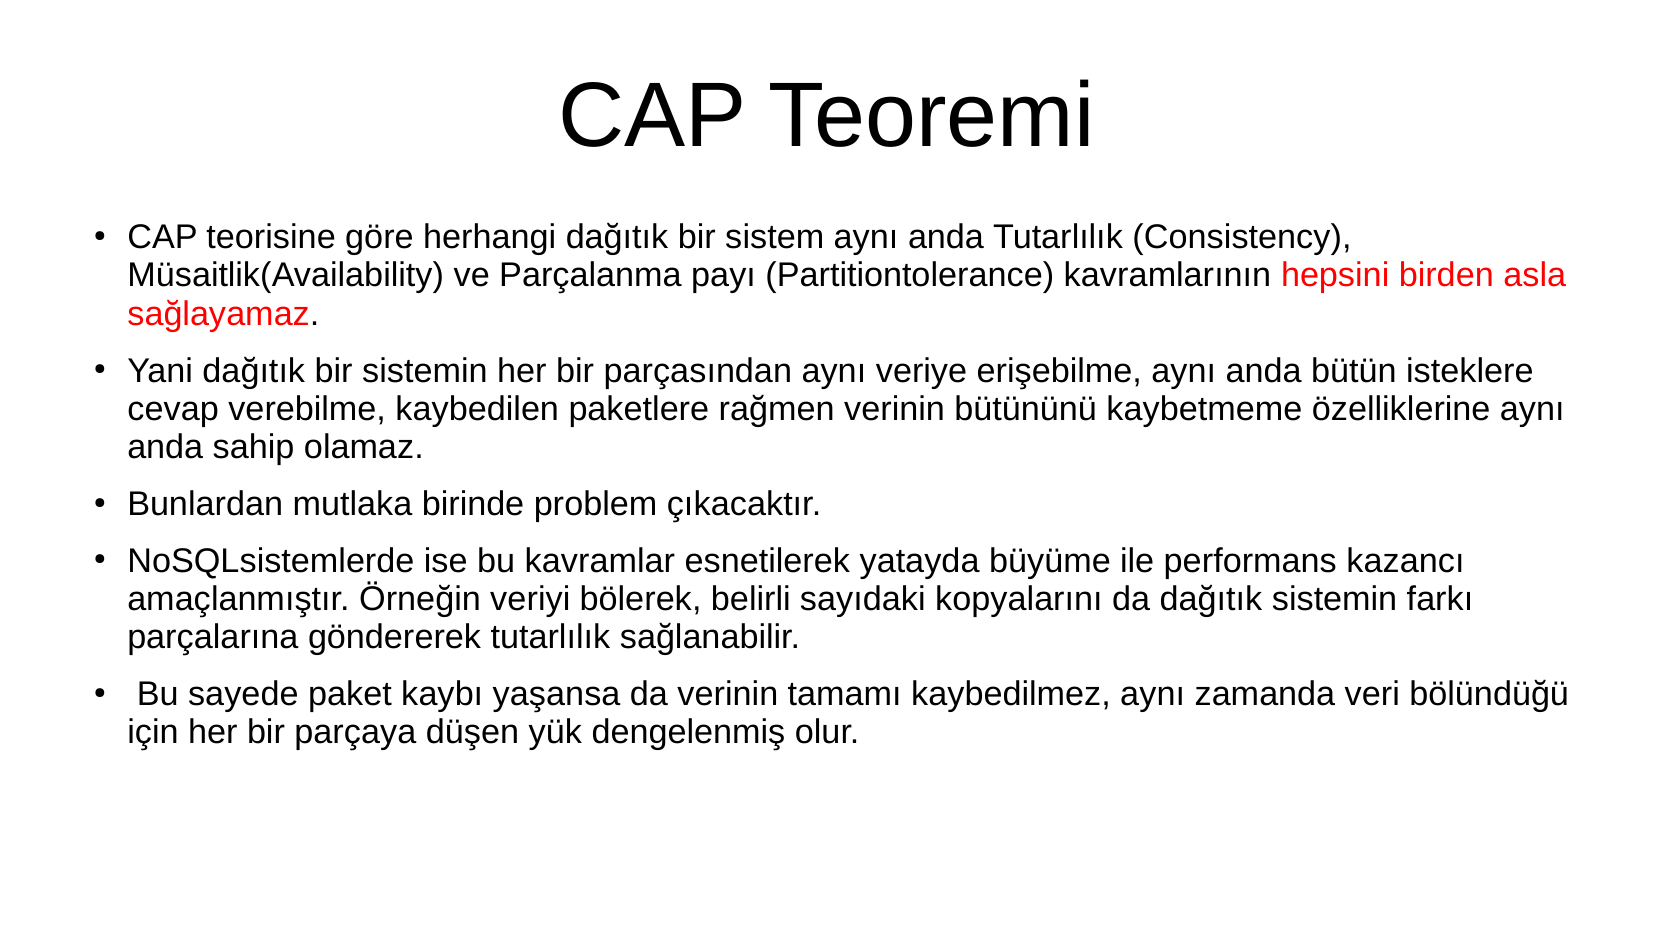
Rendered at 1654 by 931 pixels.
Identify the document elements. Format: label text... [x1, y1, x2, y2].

title CAP Teoremi [82, 37, 1571, 193]
list CAP teorisine göre herhangi dağıtık bir sistem aynı anda Tutarlılık (Consistency), Müsaitlik(Availability) ve Parçalanma payı (Partitiontolerance) kavramlarının hepsini birden asla sağlayamaz. Yani dağıtık bir sistemin her bir parçasından aynı veriye erişebilme, aynı anda bütün isteklere cevap verebilme, kaybedilen paketlere rağmen verinin bütününü kaybetmeme özelliklerine aynı anda sahip olamaz. Bunlardan mutlaka birinde problem çıkacaktır. NoSQLsistemlerde ise bu kavramlar esnetilerek yatayda büyüme ile performans kazancı amaçlanmıştır. Örneğin veriyi bölerek, belirli sayıdaki kopyalarını da dağıtık sistemin farkı parçalarına göndererek tutarlılık sağlanabilir. Bu sayede paket kaybı yaşansa da verinin tamamı kaybedilmez, aynı zamanda veri bölündüğü için her bir parçaya düşen yük dengelenmiş olur. [82, 217, 1571, 758]
